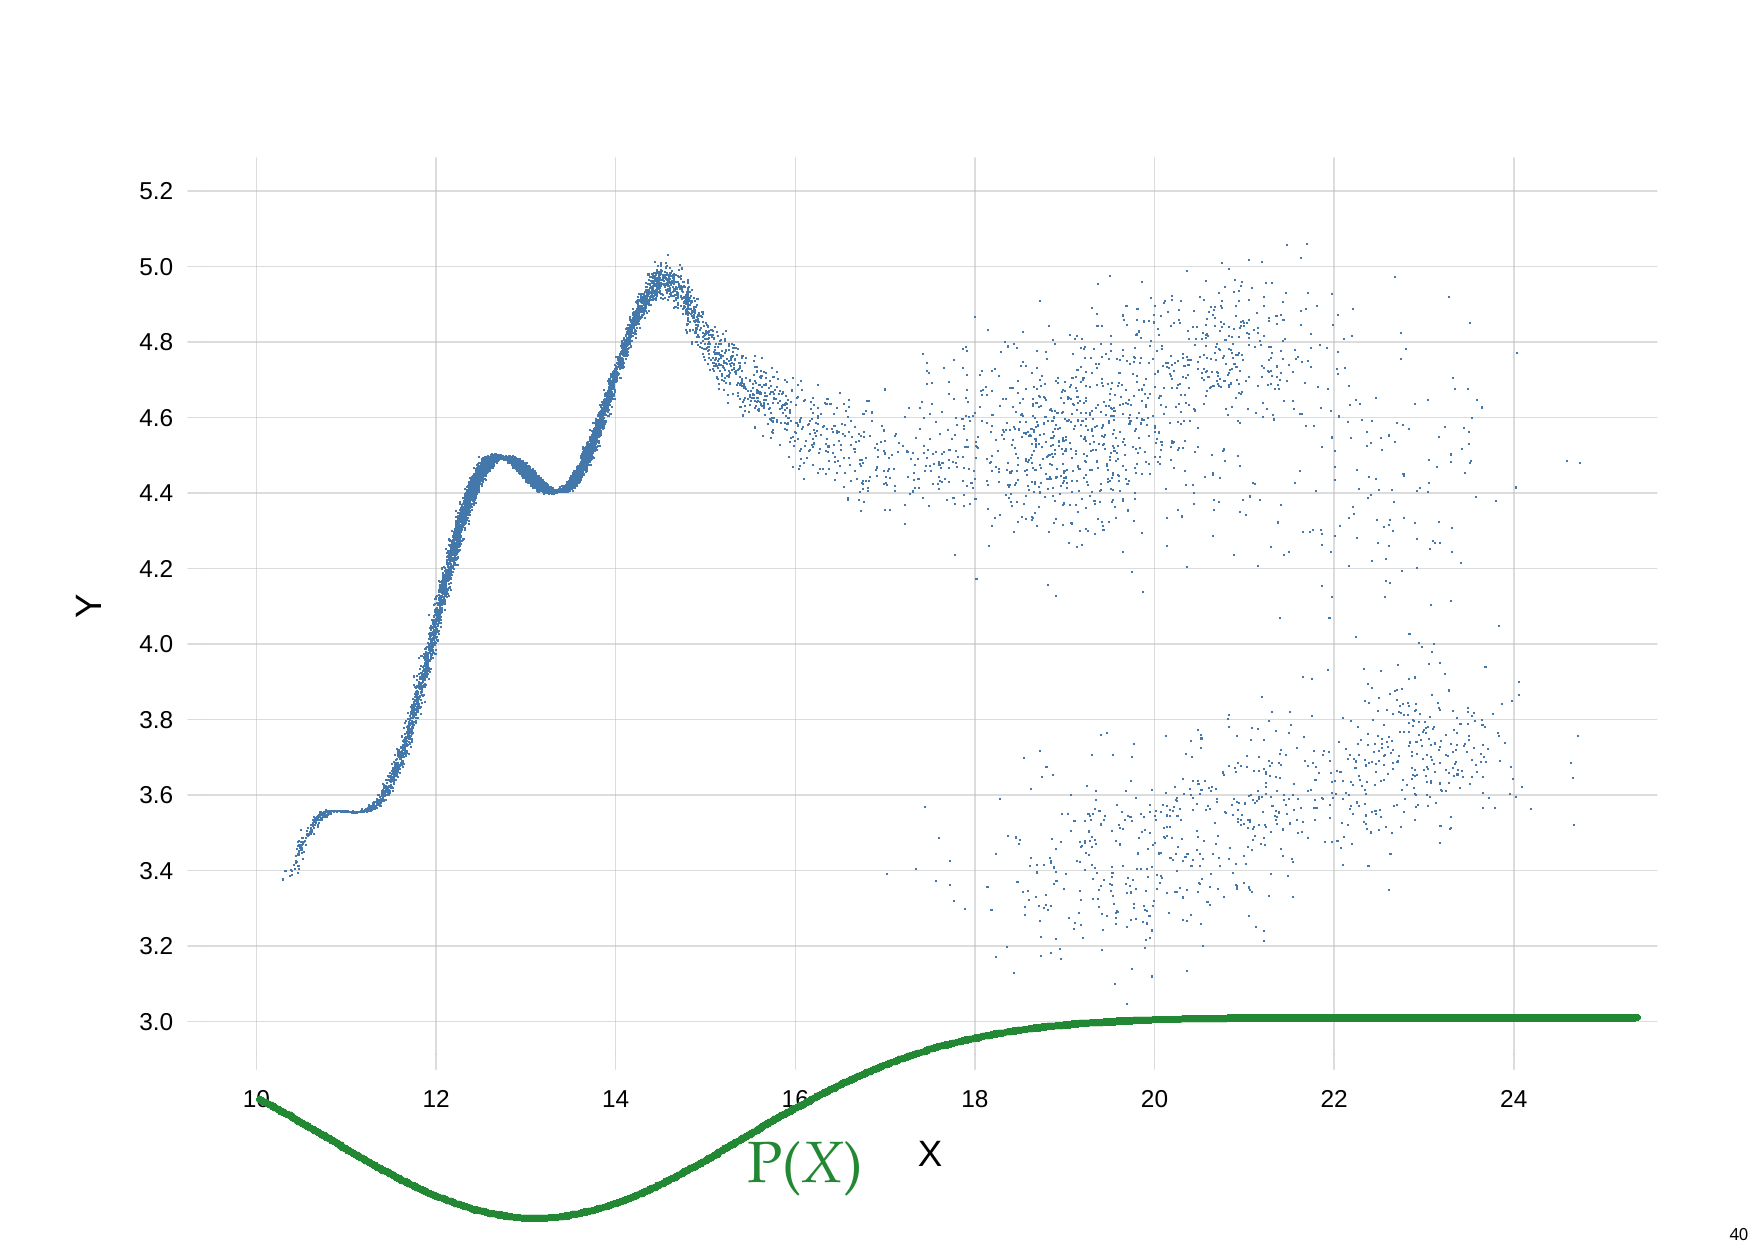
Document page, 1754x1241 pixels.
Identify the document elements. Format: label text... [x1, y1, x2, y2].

text_box P(X) [732, 1131, 879, 1206]
picture [38, 4, 1751, 1235]
